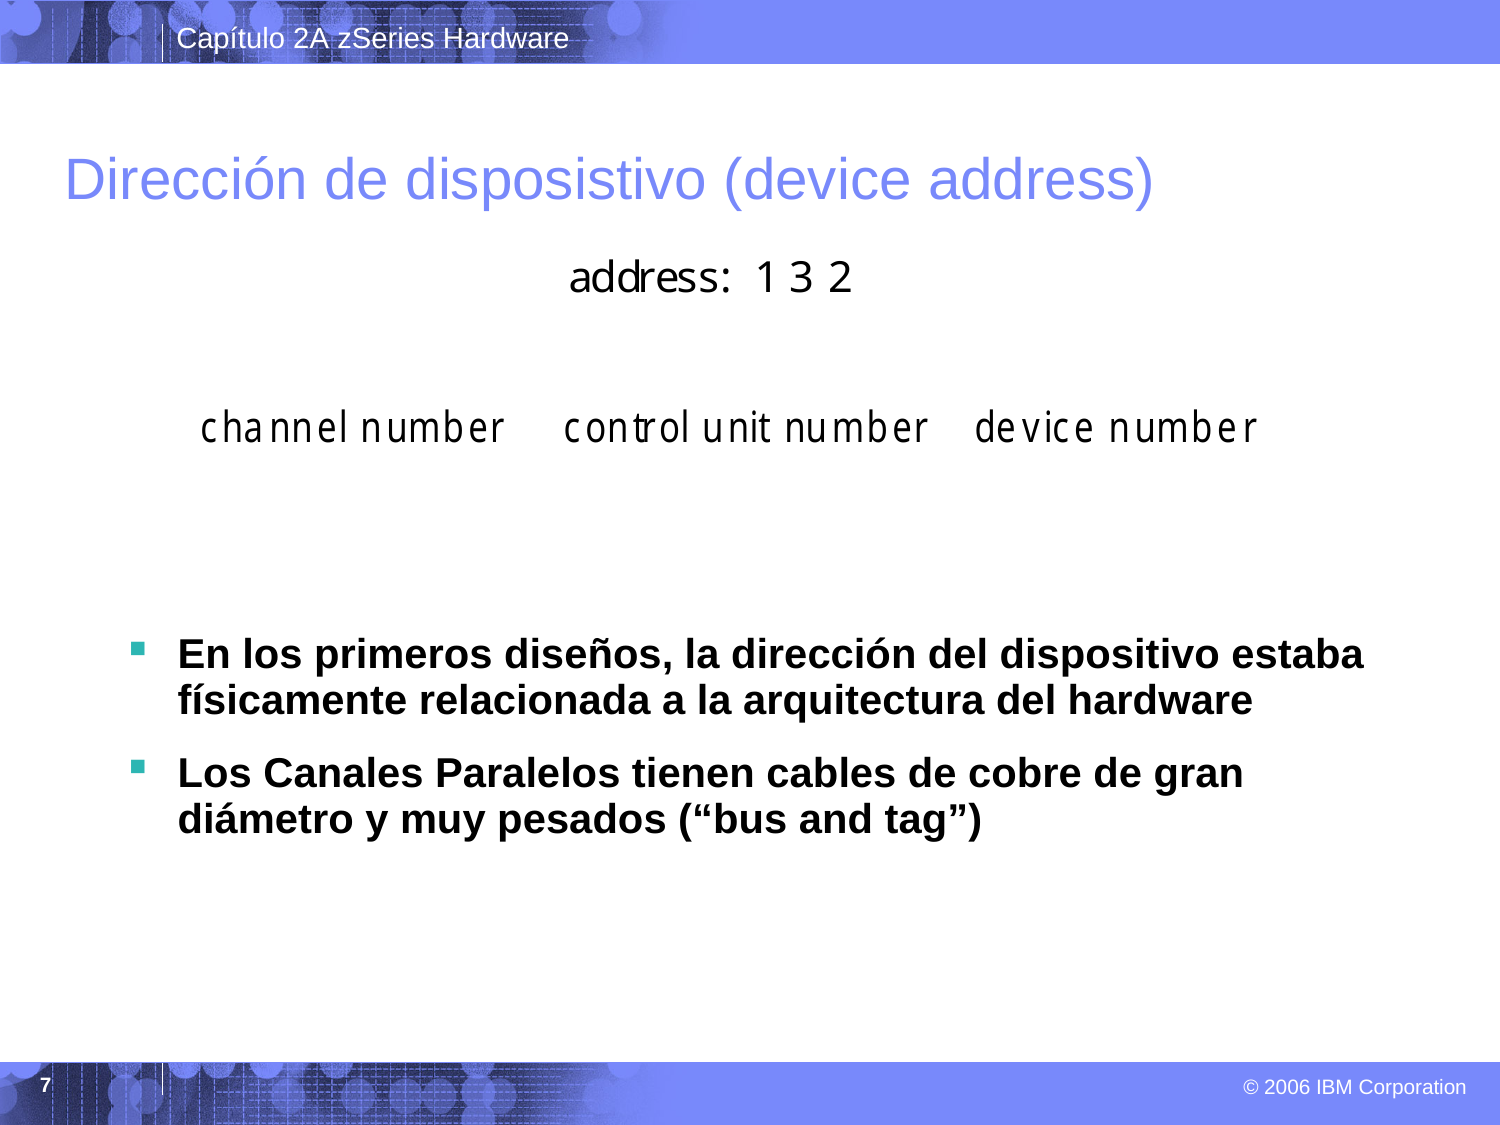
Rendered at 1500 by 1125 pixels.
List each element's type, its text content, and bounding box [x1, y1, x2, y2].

title Dirección de disposistivo (device address) [50, 137, 1403, 220]
picture [1, 1, 1500, 63]
list En los primeros diseños, la dirección del dispositivo estaba físicamente relacionada a la arquitectura del hardware Los Canales Paralelos tienen cables de cobre de gran diámetro y muy pesados (“bus and tag”) [112, 623, 1388, 932]
picture [187, 237, 1275, 470]
picture [0, 1063, 1500, 1125]
